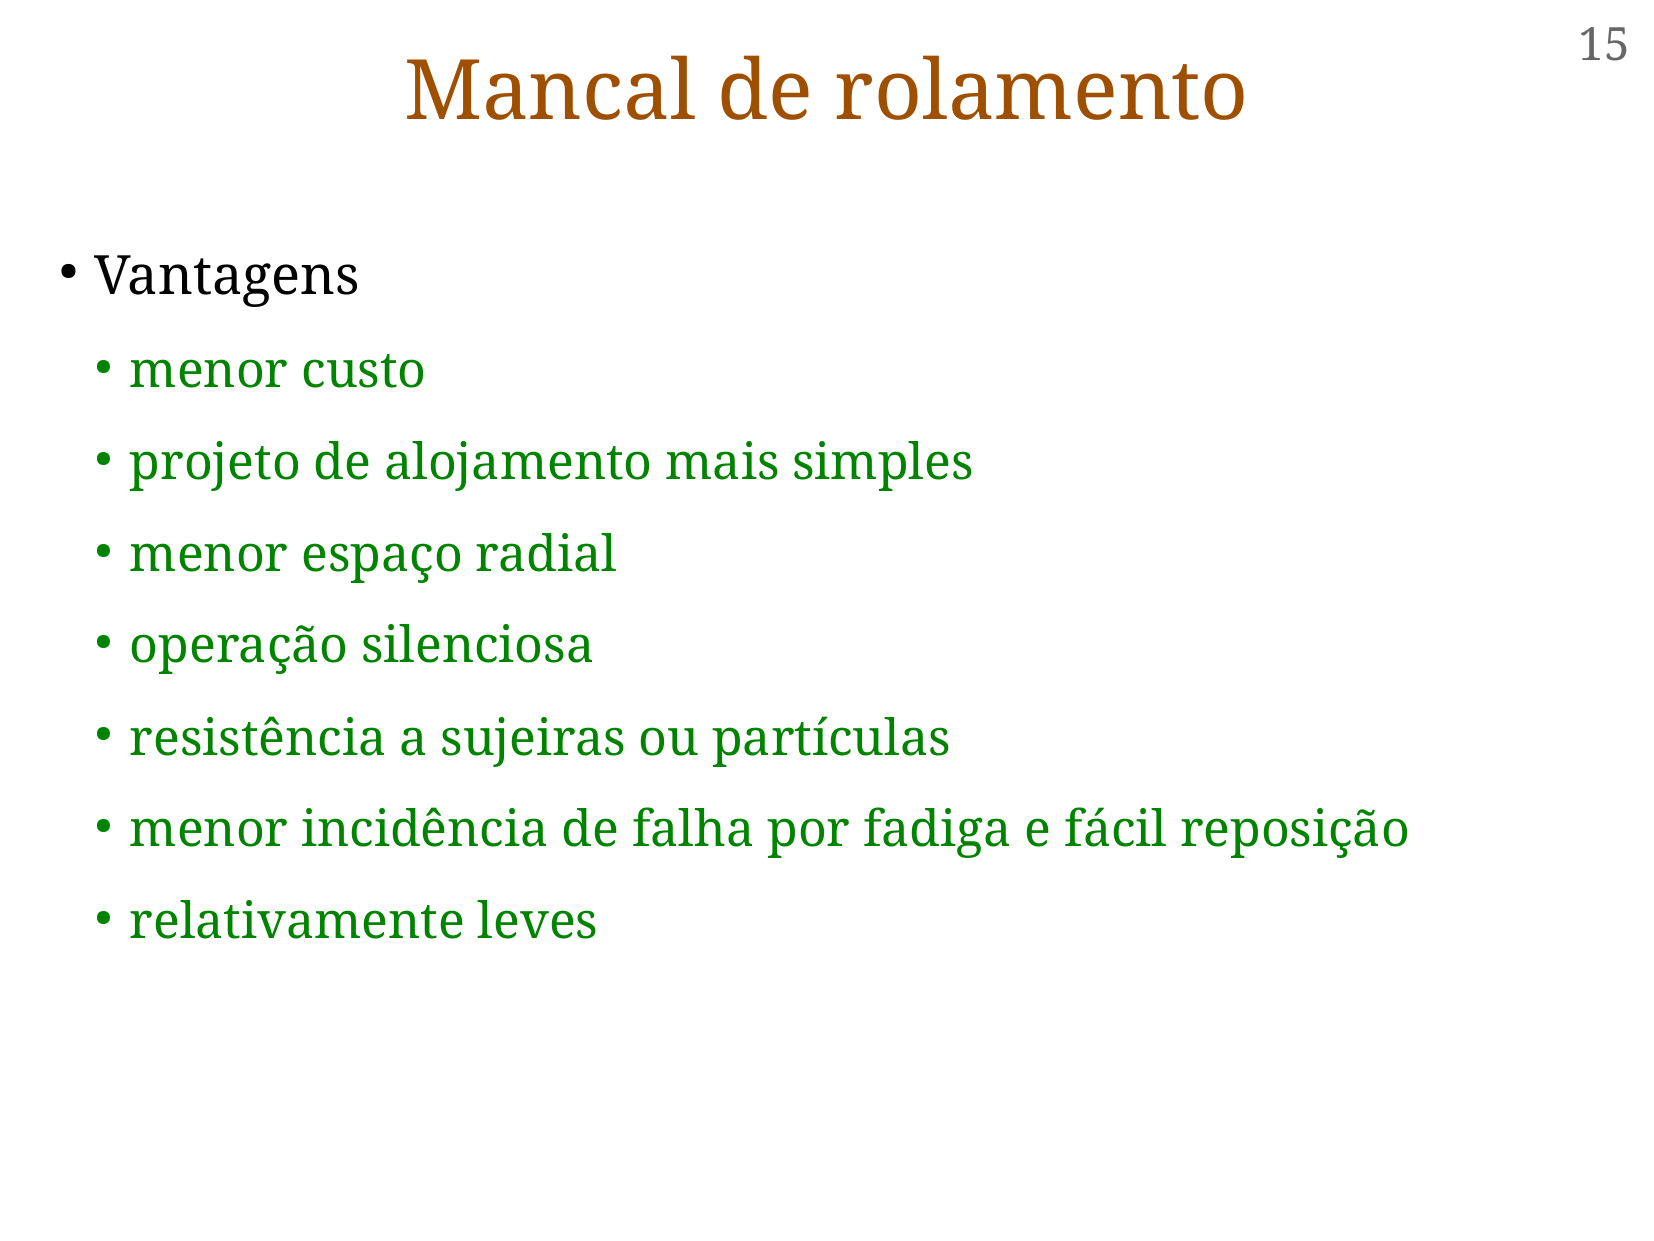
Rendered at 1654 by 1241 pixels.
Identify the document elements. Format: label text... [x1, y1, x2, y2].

title Mancal de rolamento [59, 29, 1595, 148]
list Vantagens menor custo projeto de alojamento mais simples menor espaço radial operação silenciosa resistência a sujeiras ou partículas menor incidência de falha por fadiga e fácil reposição relativamente leves [59, 236, 1595, 1211]
